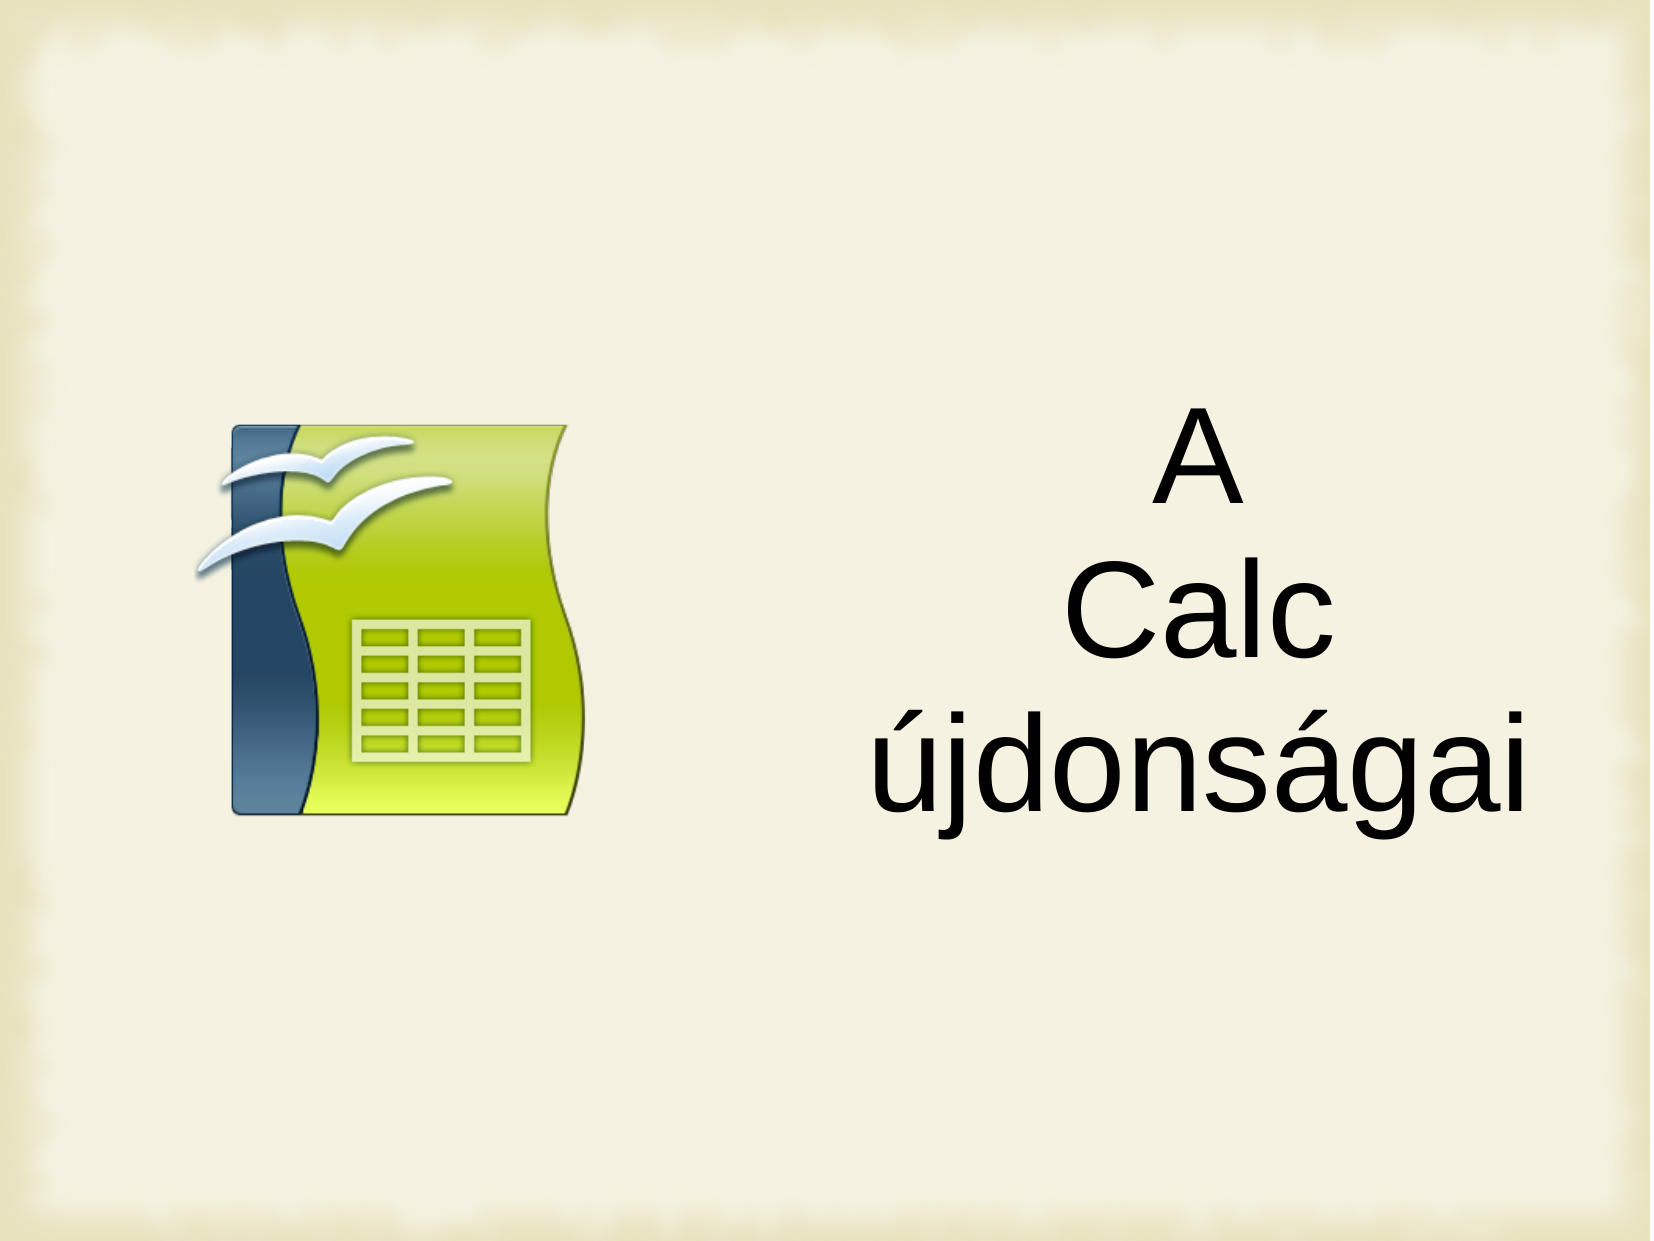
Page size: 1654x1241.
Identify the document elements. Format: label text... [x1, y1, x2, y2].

subtitle A Calc újdonságai [826, 118, 1571, 1102]
picture [0, 0, 1651, 1241]
